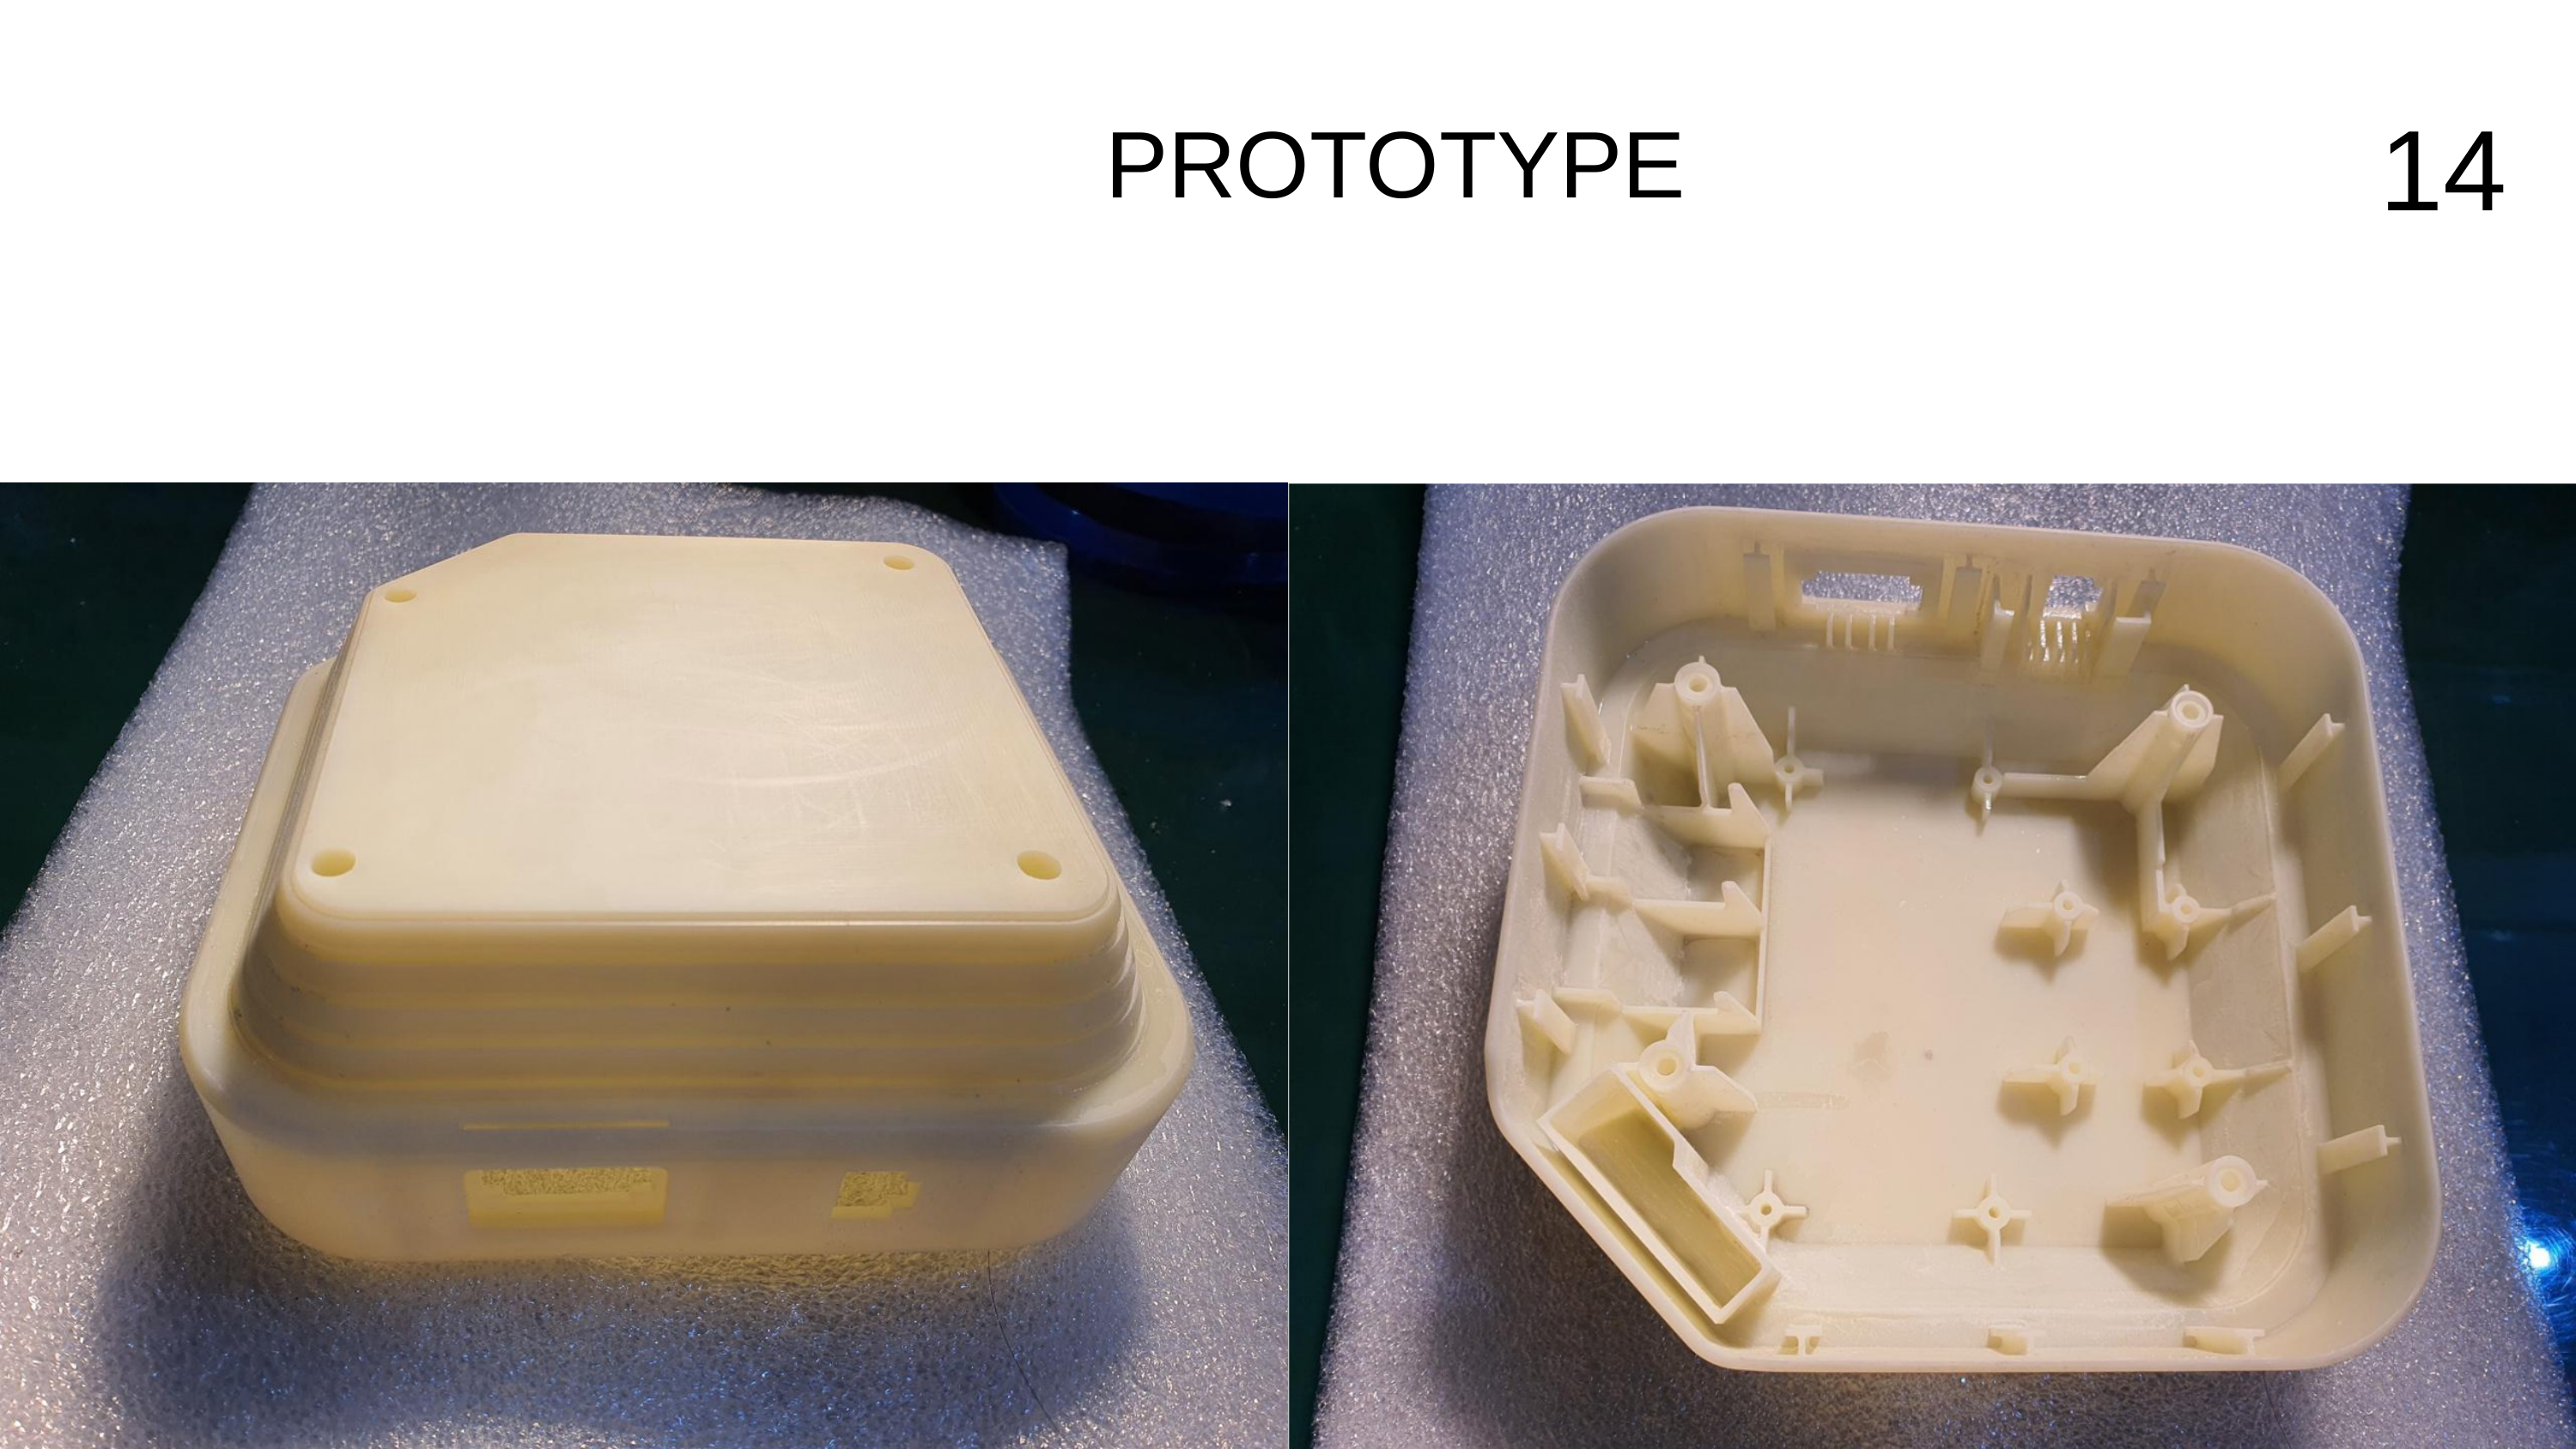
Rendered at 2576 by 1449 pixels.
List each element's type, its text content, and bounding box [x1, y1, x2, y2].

picture [0, 482, 2576, 1449]
text_box 14 [2354, 96, 2507, 234]
text_box PROTOTYPE [1052, 98, 1739, 325]
